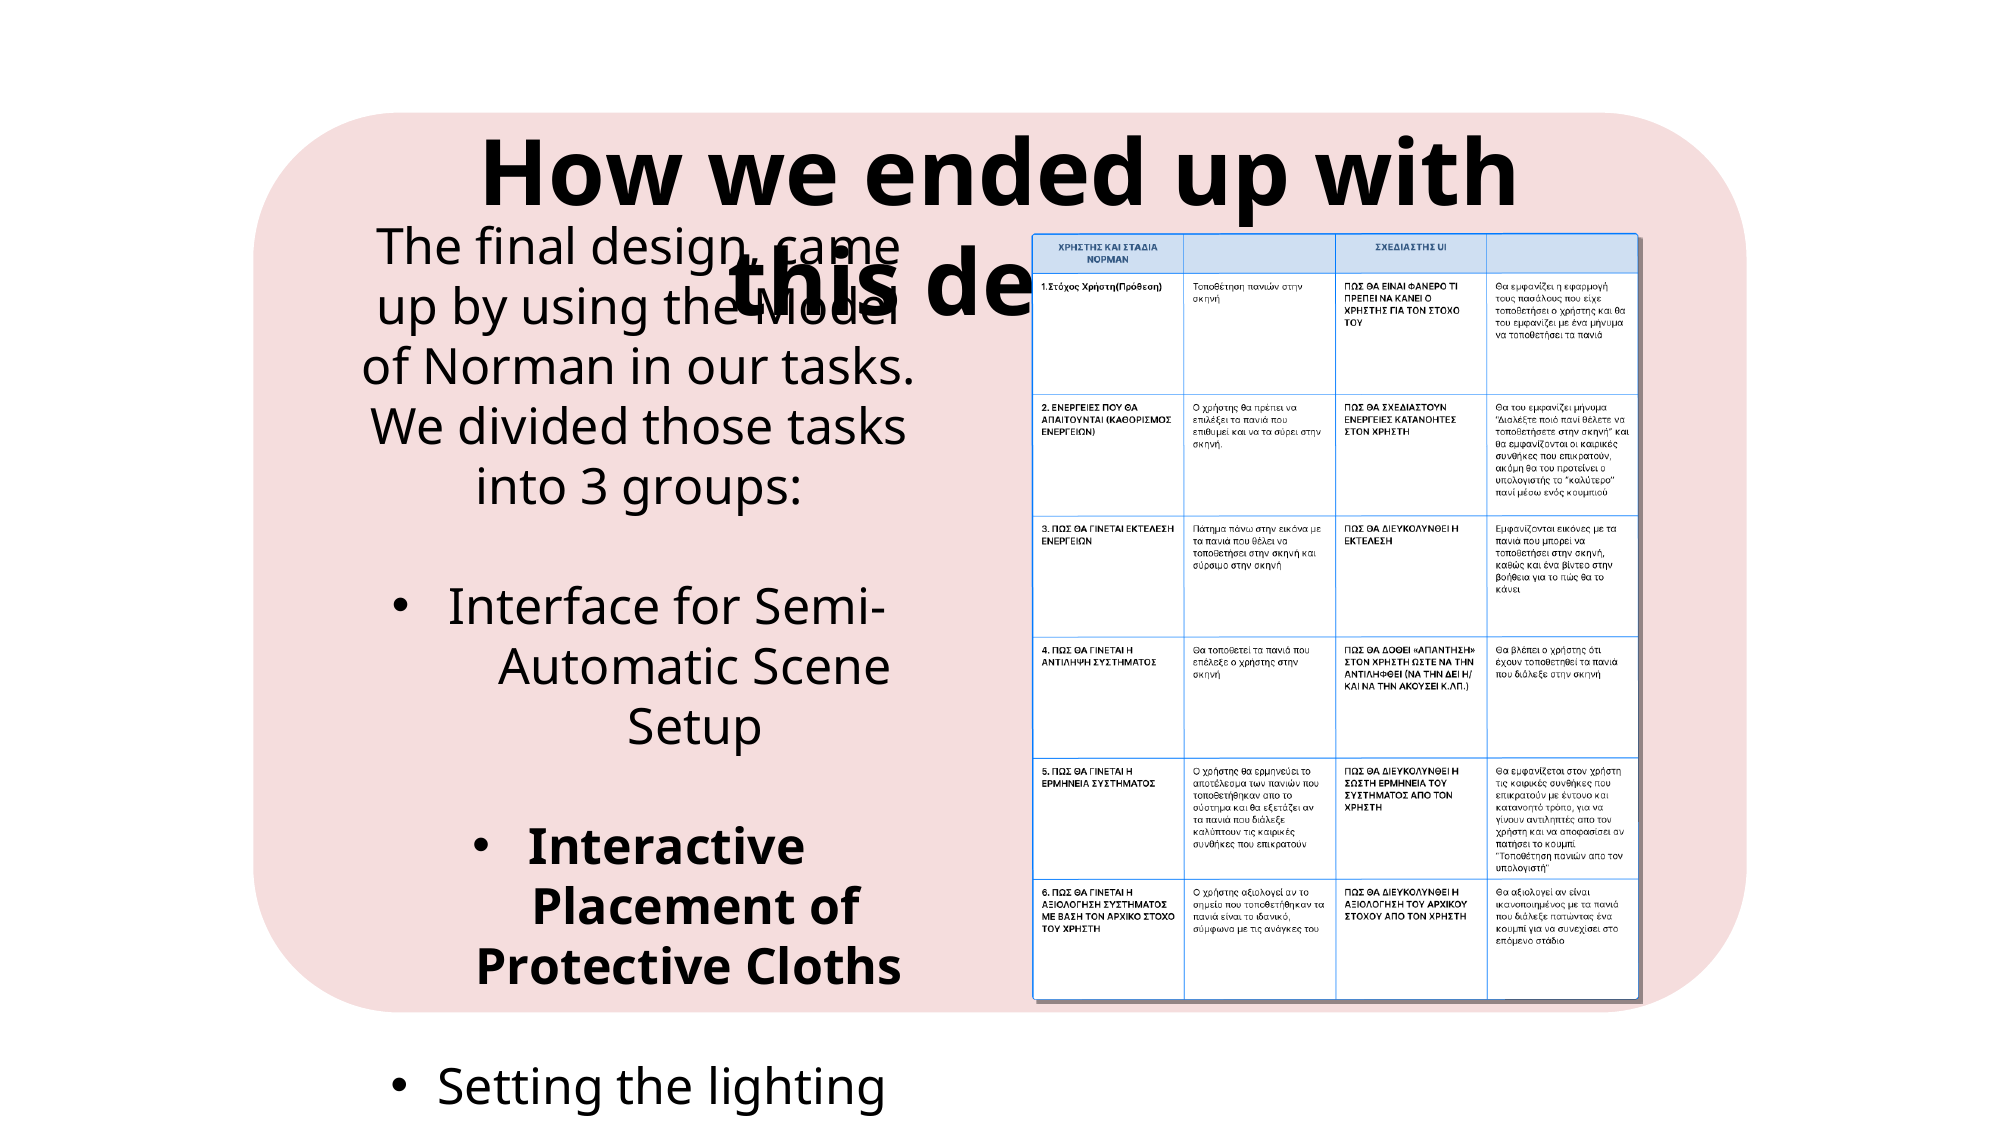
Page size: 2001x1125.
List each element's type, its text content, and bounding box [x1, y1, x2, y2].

text_box [946, 106, 1753, 1019]
text_box How we ended up with this design? [390, 106, 1610, 233]
text_box [946, 275, 962, 305]
text_box [1000, 274, 1019, 284]
picture [1031, 232, 1639, 1000]
text_box [247, 106, 390, 1004]
text_box The final design, came up by using the Model of Norman in our tasks. We divided those tasks into 3 groups: Interface for Semi-Automatic Scene Setup Interactive Placement of Protective Cloths Setting the lighting according to the conditions [332, 207, 946, 1071]
